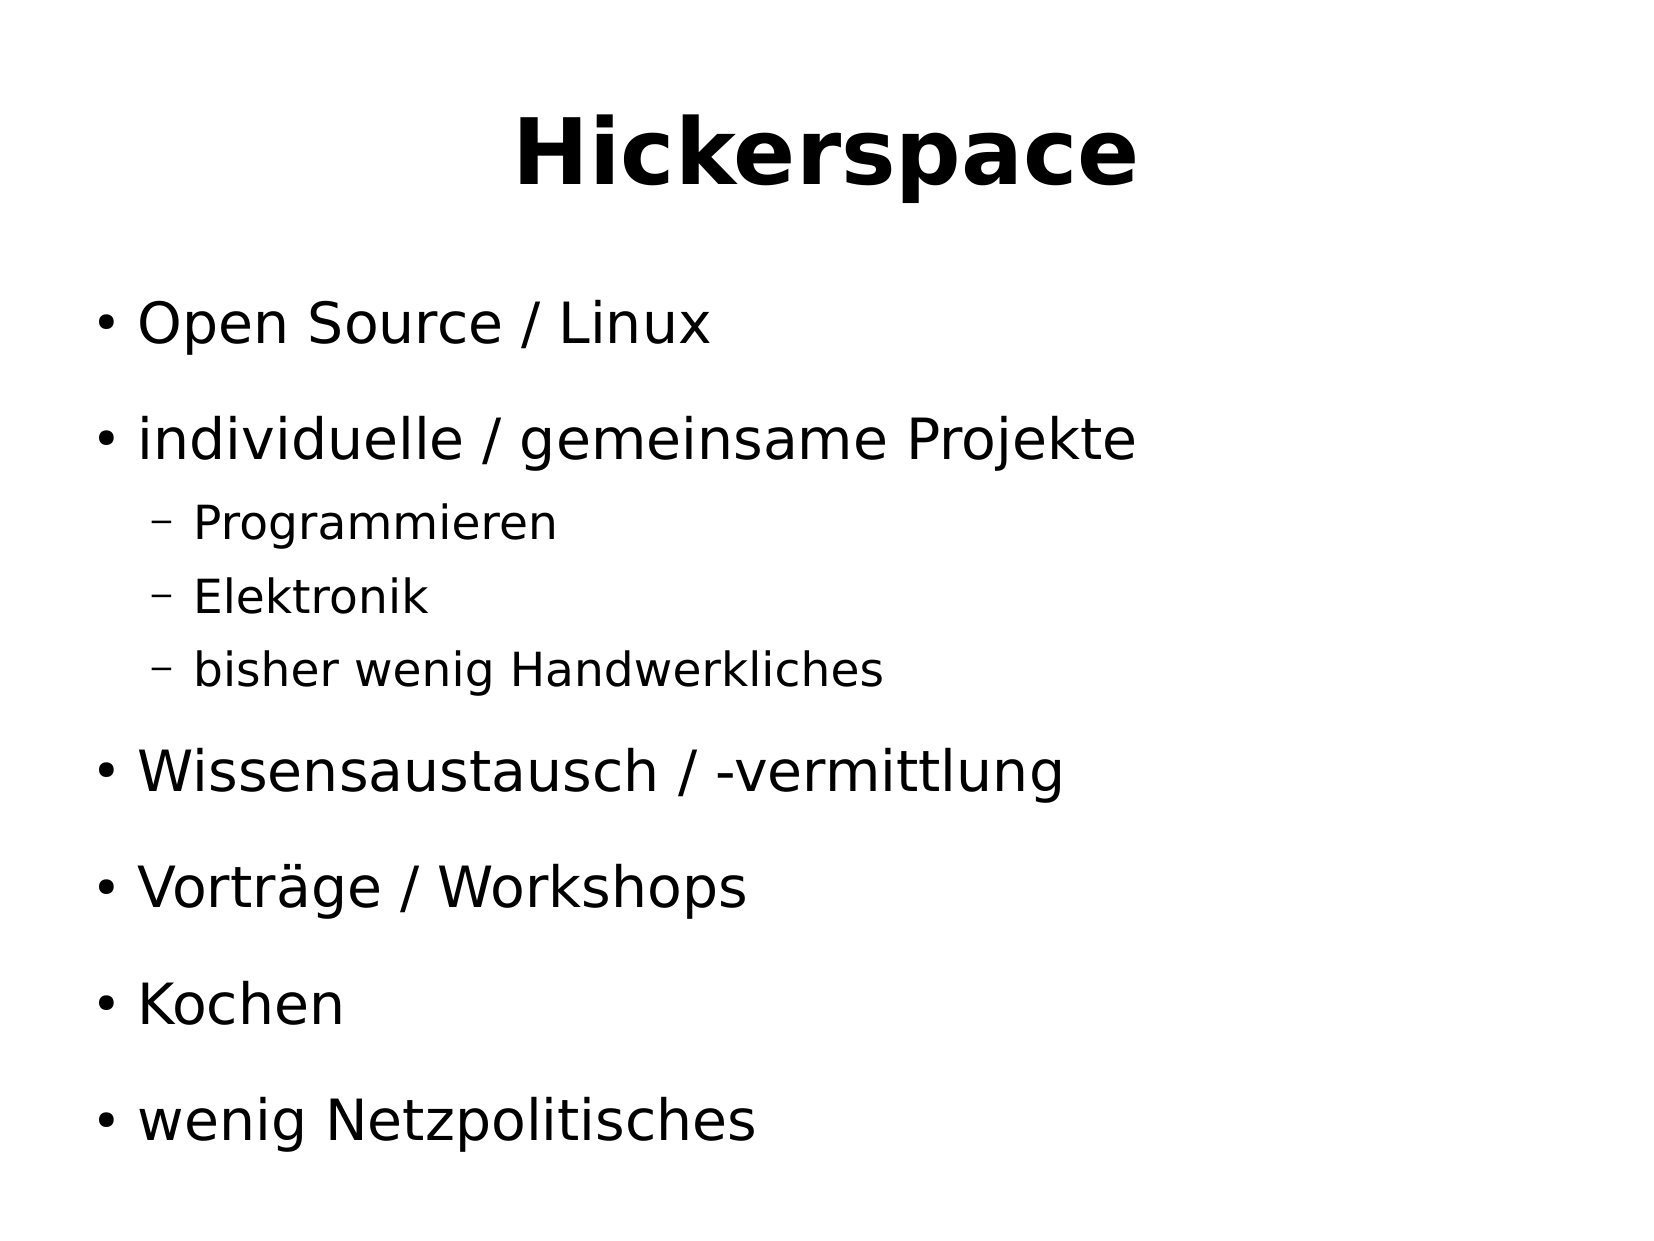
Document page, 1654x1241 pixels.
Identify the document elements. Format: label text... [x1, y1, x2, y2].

title Hickerspace [82, 49, 1571, 257]
list Open Source / Linux individuelle / gemeinsame Projekte Programmieren Elektronik bisher wenig Handwerkliches Wissensaustausch / -vermittlung Vorträge / Workshops Kochen wenig Netzpolitisches [82, 290, 1571, 1156]
